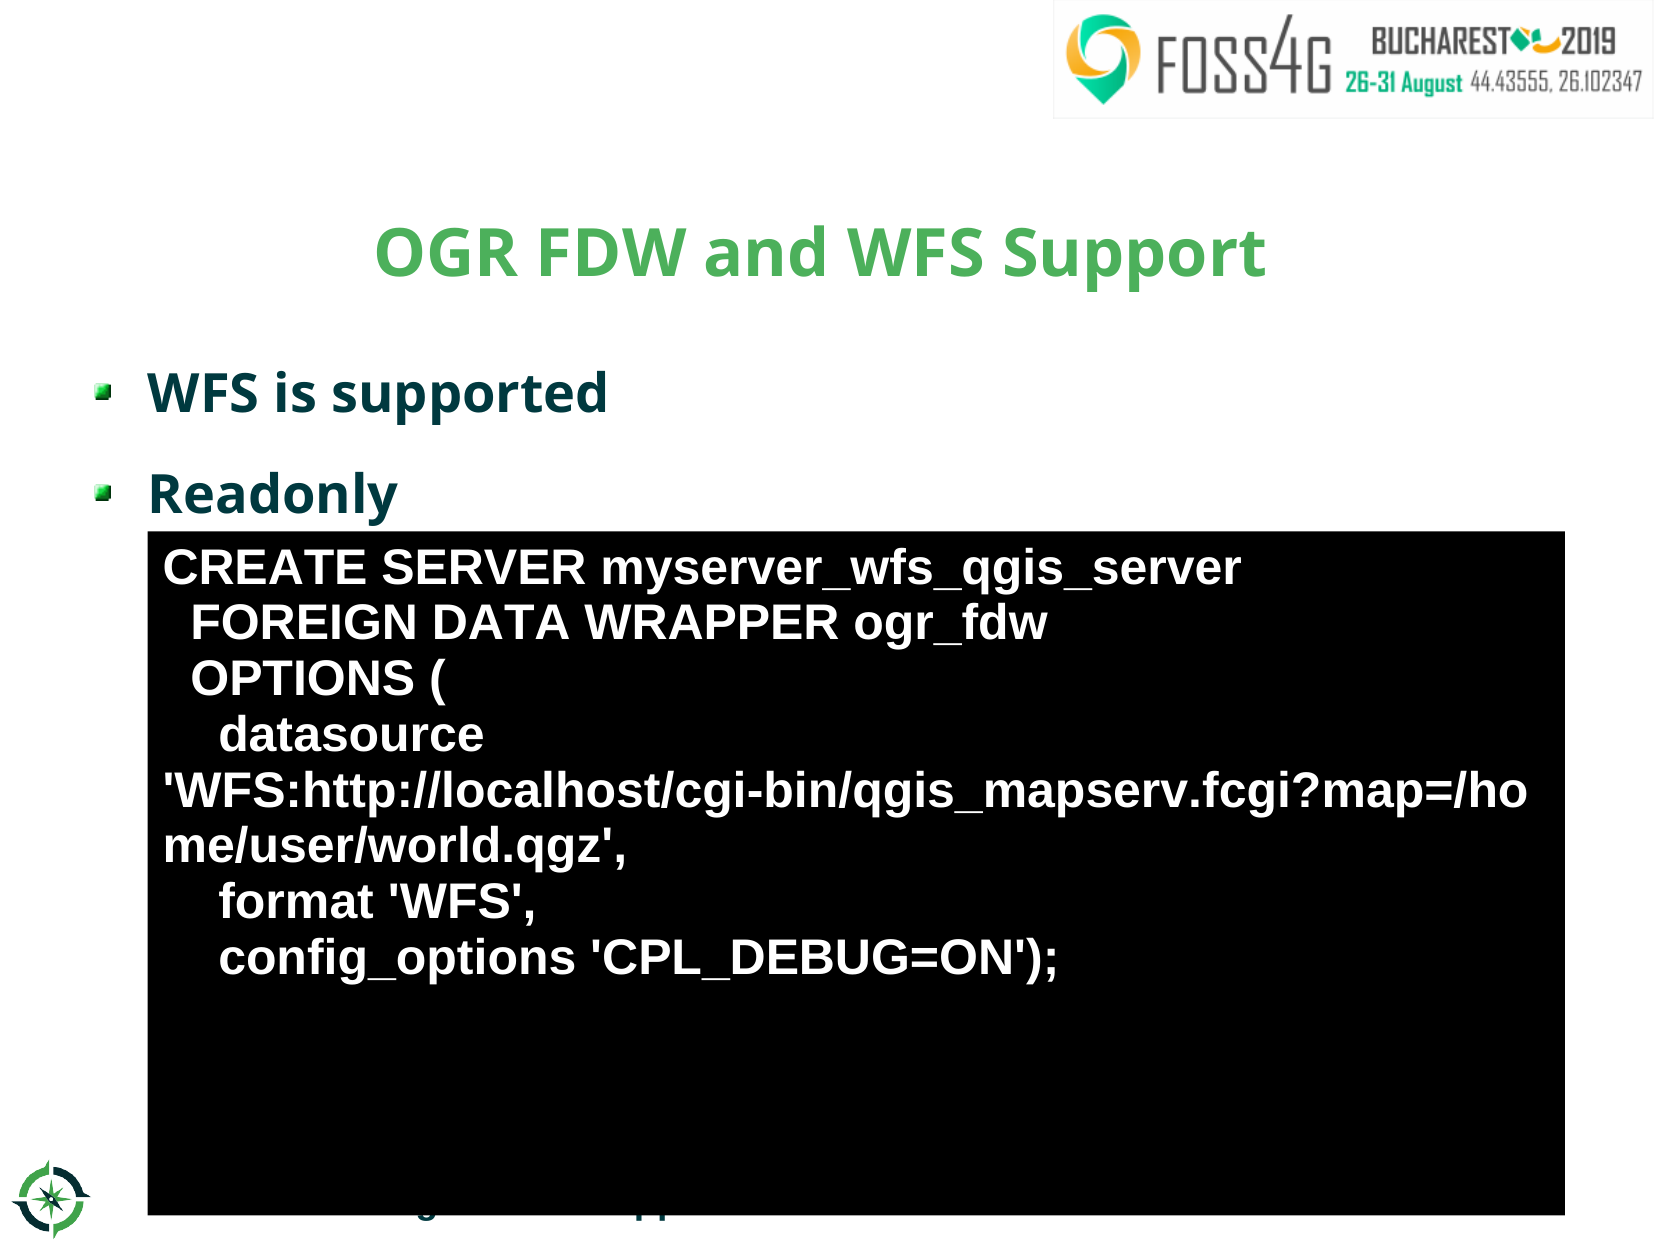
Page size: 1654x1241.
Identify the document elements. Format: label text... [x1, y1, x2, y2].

picture [1053, 0, 1654, 119]
picture [10, 1158, 92, 1240]
text_box CREATE SERVER myserver_wfs_qgis_server FOREIGN DATA WRAPPER ogr_fdw OPTIONS ( datasource 'WFS:http://localhost/cgi-bin/qgis_mapserv.fcgi?map=/home/user/world.qgz', format 'WFS', config_options 'CPL_DEBUG=ON'); [147, 531, 1565, 1216]
list WFS is supported Readonly [76, 354, 1599, 1173]
title OGR FDW and WFS Support [76, 177, 1565, 325]
